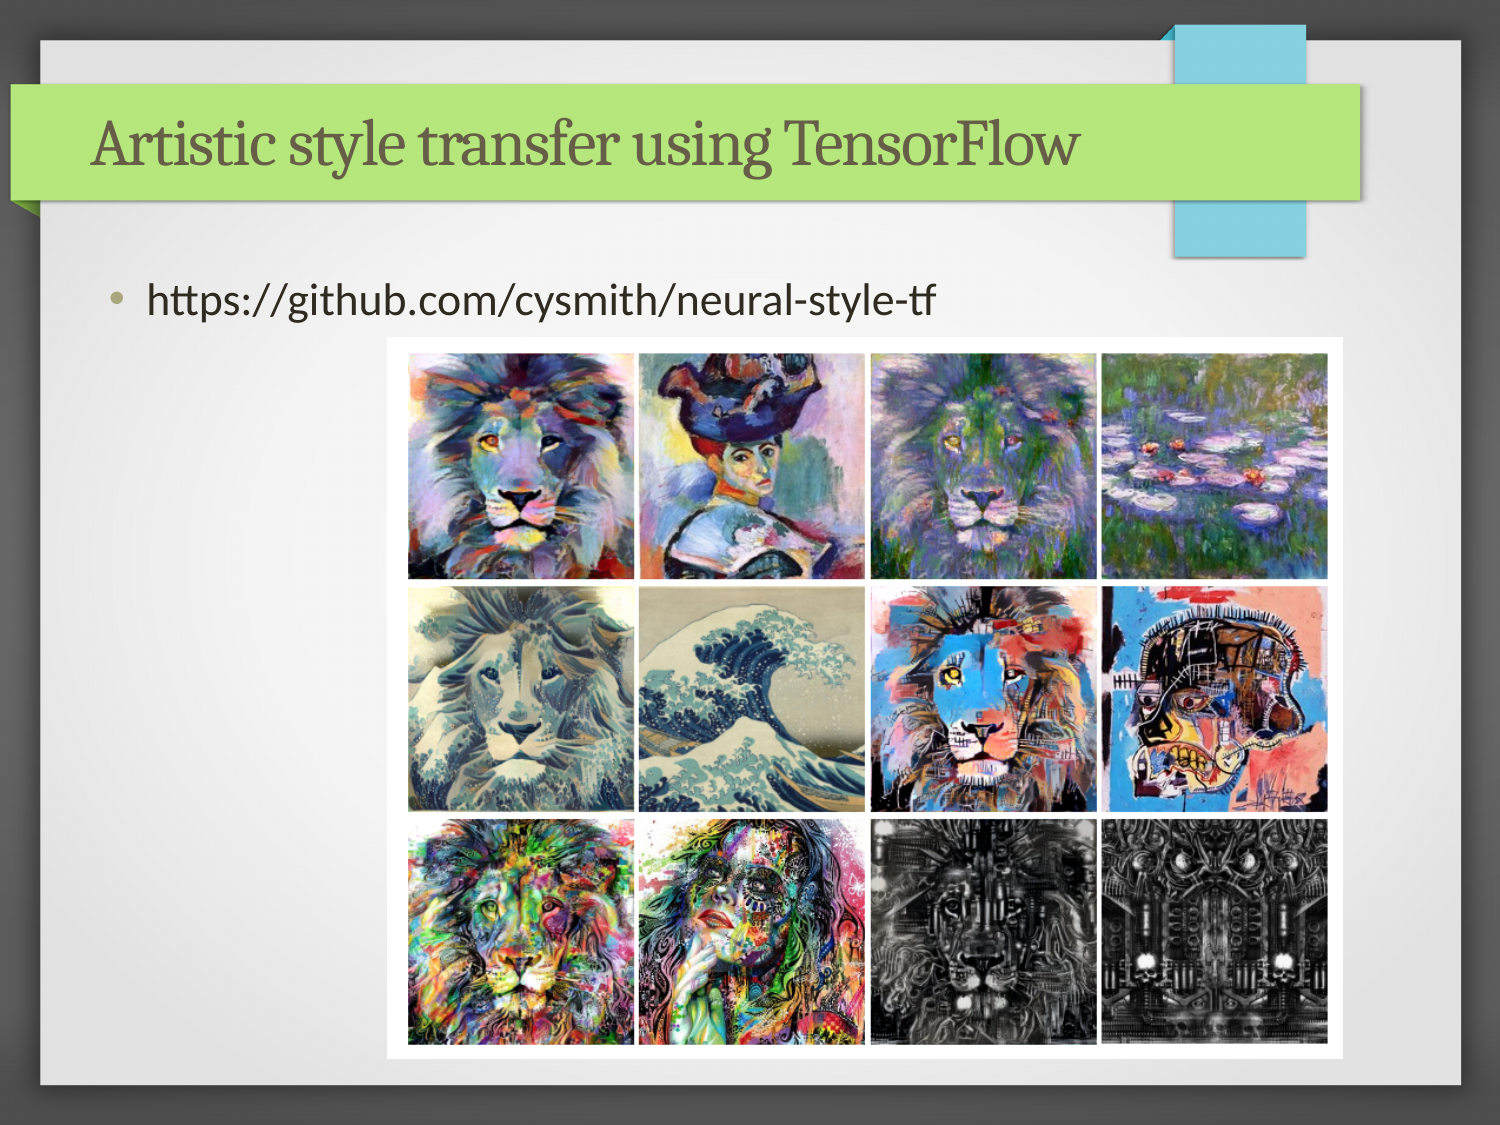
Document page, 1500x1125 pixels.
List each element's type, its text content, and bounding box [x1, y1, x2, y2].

picture [0, 0, 1500, 1125]
title Artistic style transfer using TensorFlow [75, 45, 1325, 233]
list https://github.com/cysmith/neural-style-tf [75, 262, 1325, 1050]
